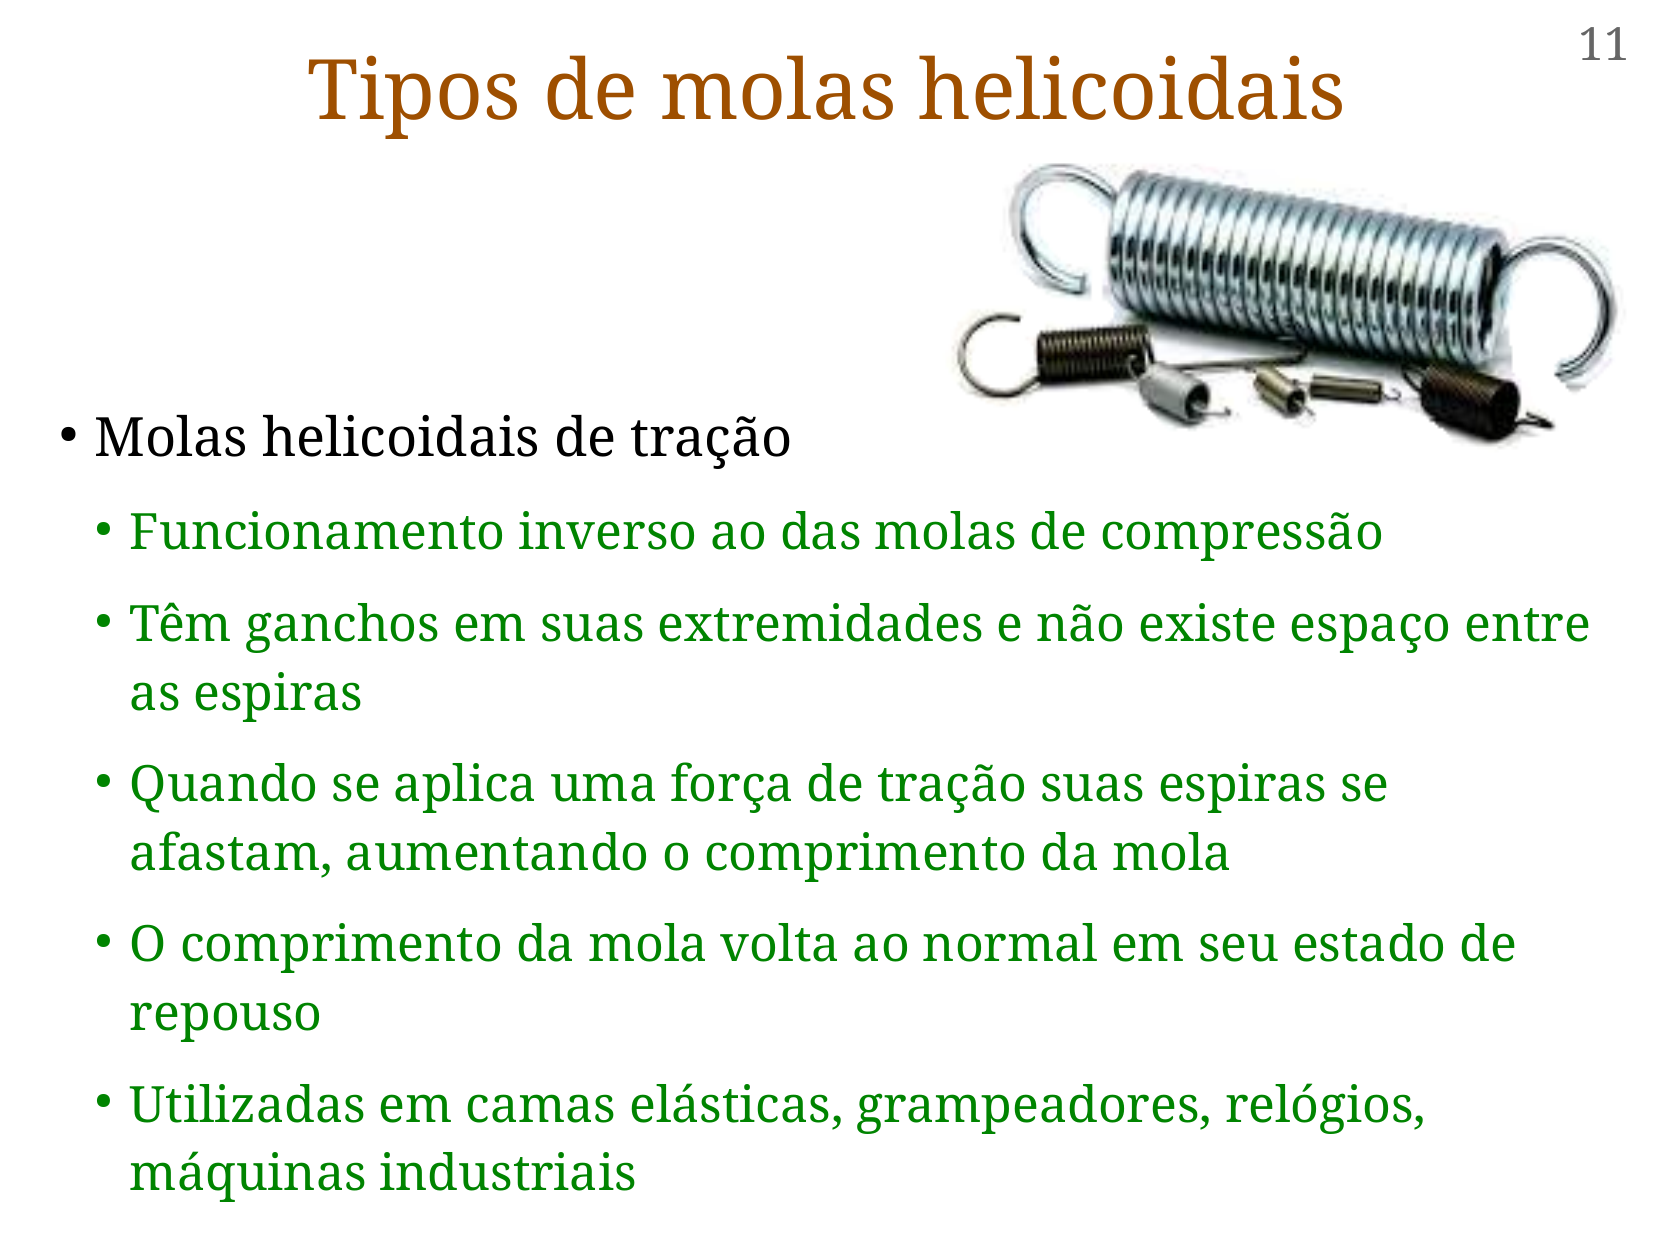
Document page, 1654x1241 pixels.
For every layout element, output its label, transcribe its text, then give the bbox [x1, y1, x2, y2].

list Molas helicoidais de tração Funcionamento inverso ao das molas de compressão Têm ganchos em suas extremidades e não existe espaço entre as espiras Quando se aplica uma força de tração suas espiras se afastam, aumentando o comprimento da mola O comprimento da mola volta ao normal em seu estado de repouso Utilizadas em camas elásticas, grampeadores, relógios, máquinas industriais [59, 398, 1595, 1211]
picture [930, 162, 1632, 456]
title Tipos de molas helicoidais [59, 29, 1595, 148]
